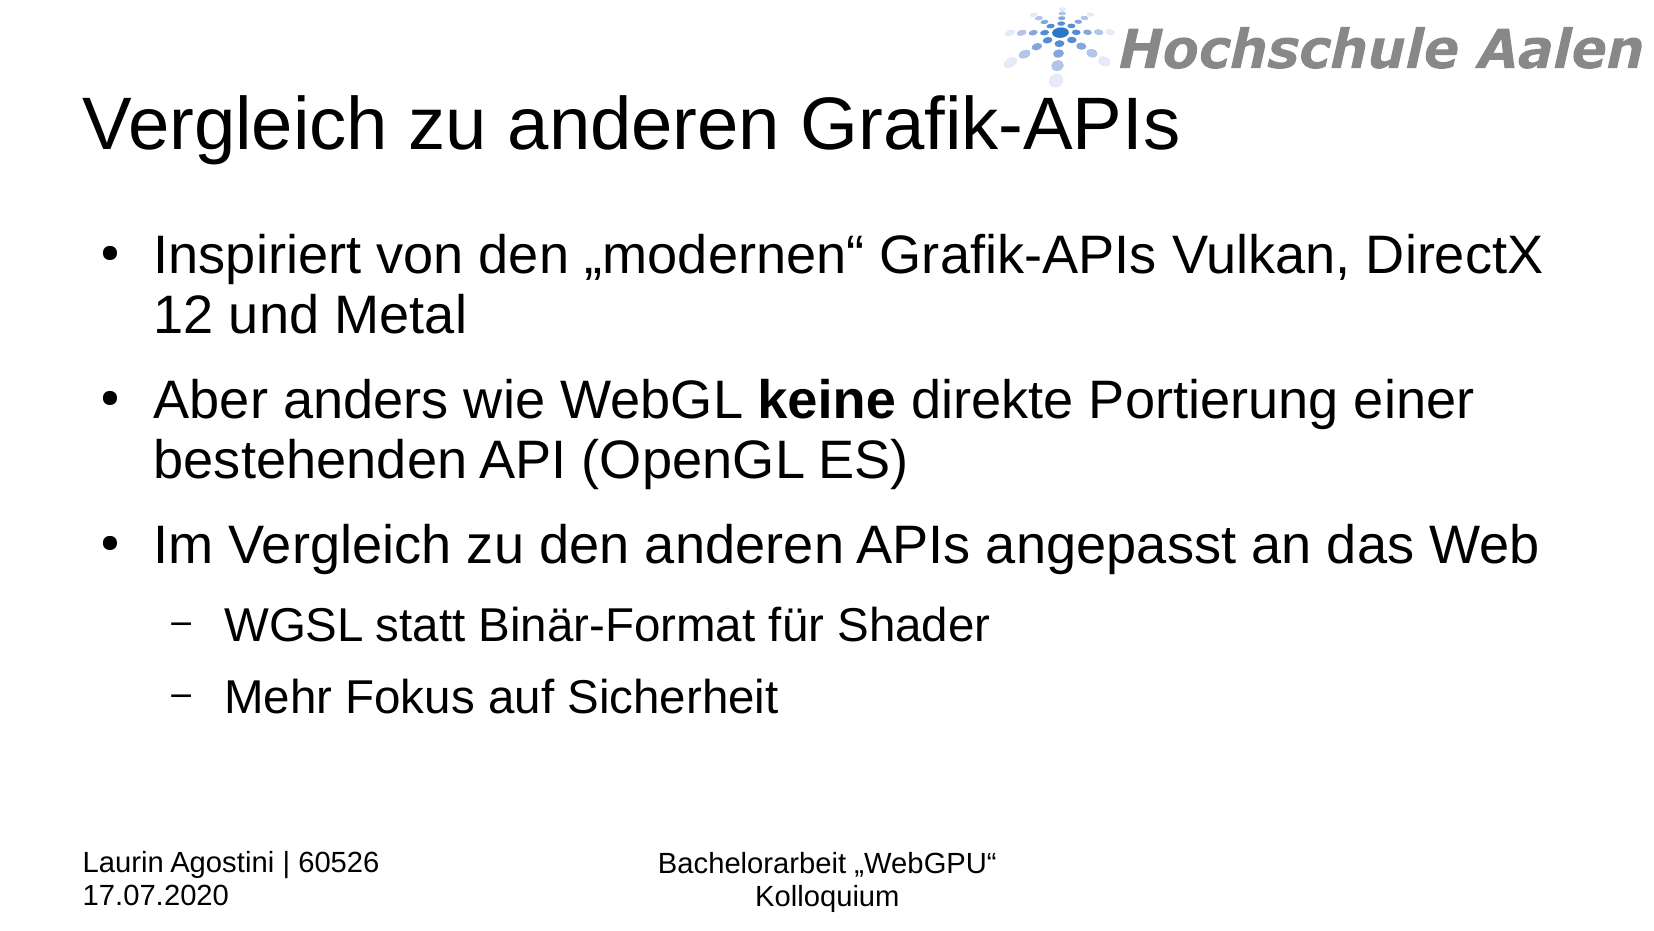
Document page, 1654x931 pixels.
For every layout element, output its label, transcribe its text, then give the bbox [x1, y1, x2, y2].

title Vergleich zu anderen Grafik-APIs [82, 47, 1235, 201]
list Inspiriert von den „modernen“ Grafik-APIs Vulkan, DirectX 12 und Metal Aber anders wie WebGL keine direkte Portierung einer bestehenden API (OpenGL ES) Im Vergleich zu den anderen APIs angepasst an das Web WGSL statt Binär-Format für Shader Mehr Fokus auf Sicherheit [82, 224, 1571, 764]
